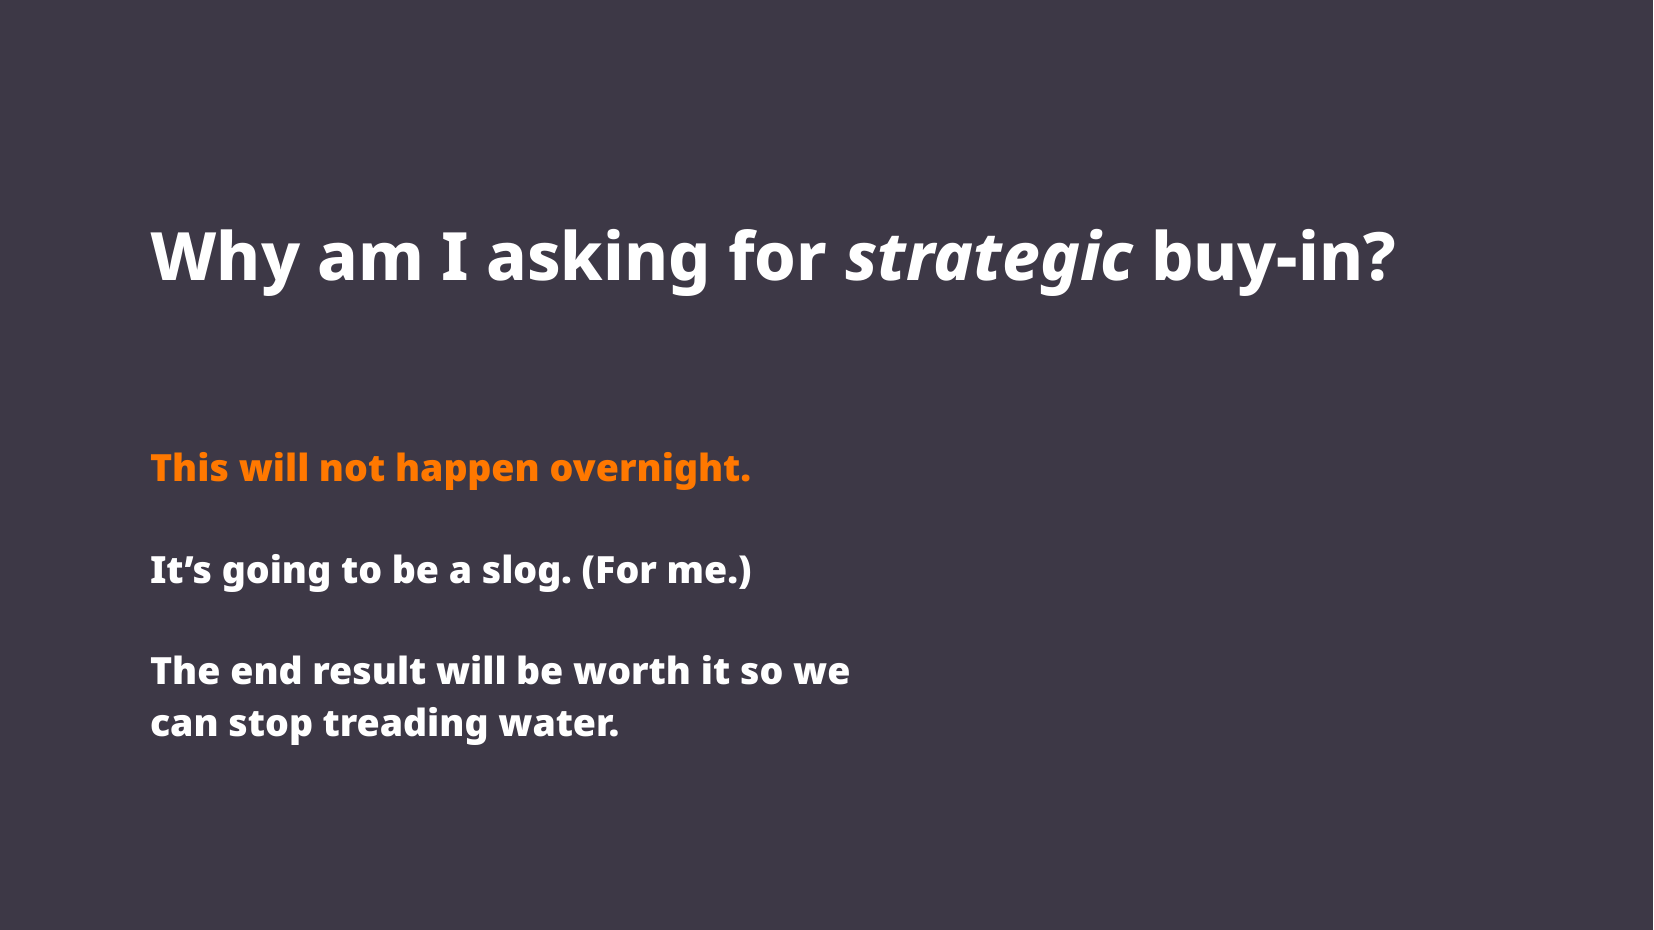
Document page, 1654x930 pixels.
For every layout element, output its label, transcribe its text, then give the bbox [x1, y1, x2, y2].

title This will not happen overnight. It’s going to be a slog. (For me.) The end result will be worth it so we can stop treading water. [150, 441, 863, 713]
title Why am I asking for strategic buy-in? [150, 138, 1426, 301]
